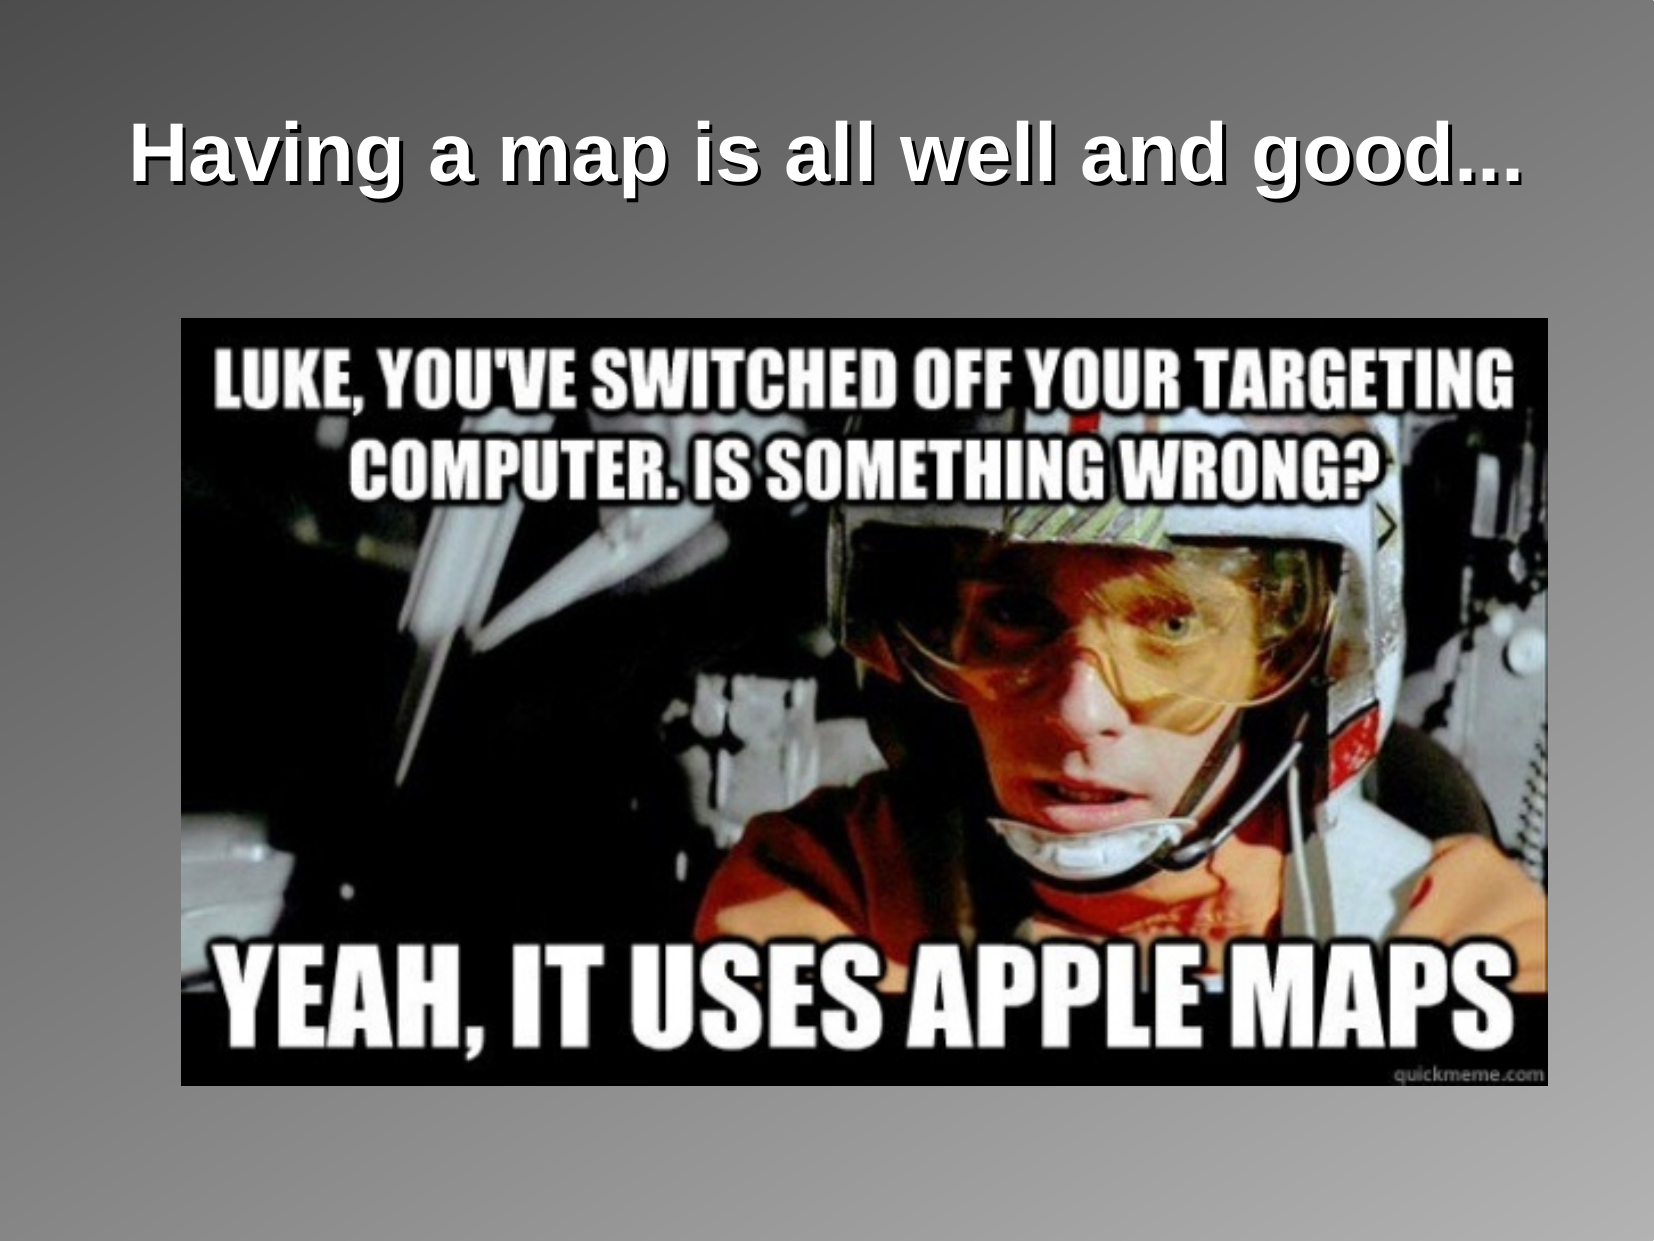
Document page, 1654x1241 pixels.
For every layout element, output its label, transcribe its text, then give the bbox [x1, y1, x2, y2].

picture [181, 318, 1548, 1086]
title Having a map is all well and good... [82, 49, 1571, 257]
